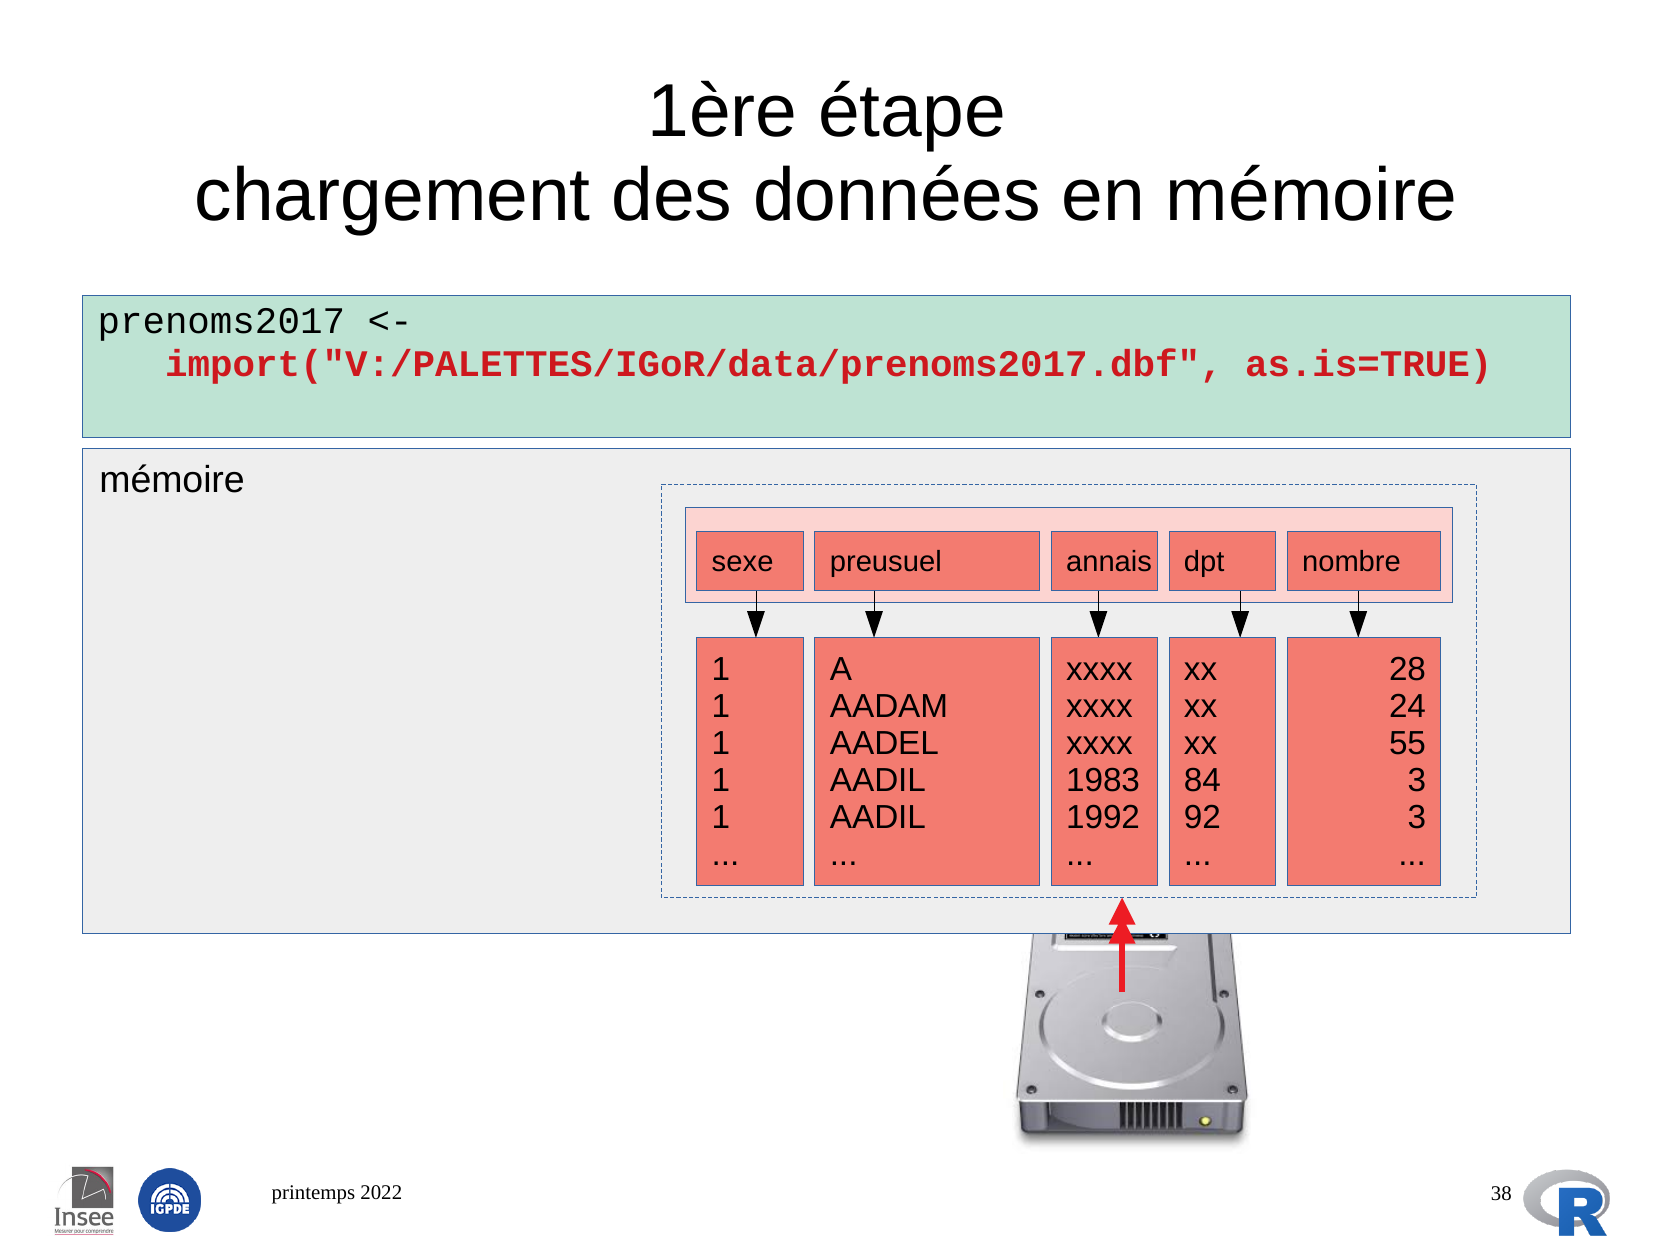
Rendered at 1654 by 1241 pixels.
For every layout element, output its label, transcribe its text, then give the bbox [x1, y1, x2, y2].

title 1ère étape chargement des données en mémoire [82, 49, 1571, 257]
text_box sexe [696, 531, 804, 591]
picture [138, 1168, 201, 1232]
text_box 28 24 55 3 3 ... [1287, 637, 1441, 886]
picture [47, 1163, 120, 1236]
text_box nombre [1287, 531, 1441, 591]
picture [1003, 934, 1261, 1155]
picture [1523, 1169, 1610, 1236]
text_box 1 1 1 1 1 ... [696, 637, 804, 886]
text_box annais [1051, 531, 1158, 591]
text_box mémoire [84, 451, 260, 508]
text_box preusuel [814, 531, 1040, 591]
text_box [82, 448, 1571, 934]
text_box dpt [1169, 531, 1276, 591]
text_box A AADAM AADEL AADIL AADIL ... [814, 637, 1040, 886]
text_box xxxx xxxx xxxx 1983 1992 ... [1051, 637, 1158, 886]
text_box xx xx xx 84 92 ... [1169, 637, 1276, 886]
text_box prenoms2017 <- import("V:/PALETTES/IGoR/data/prenoms2017.dbf", as.is=TRUE) [82, 295, 1571, 438]
